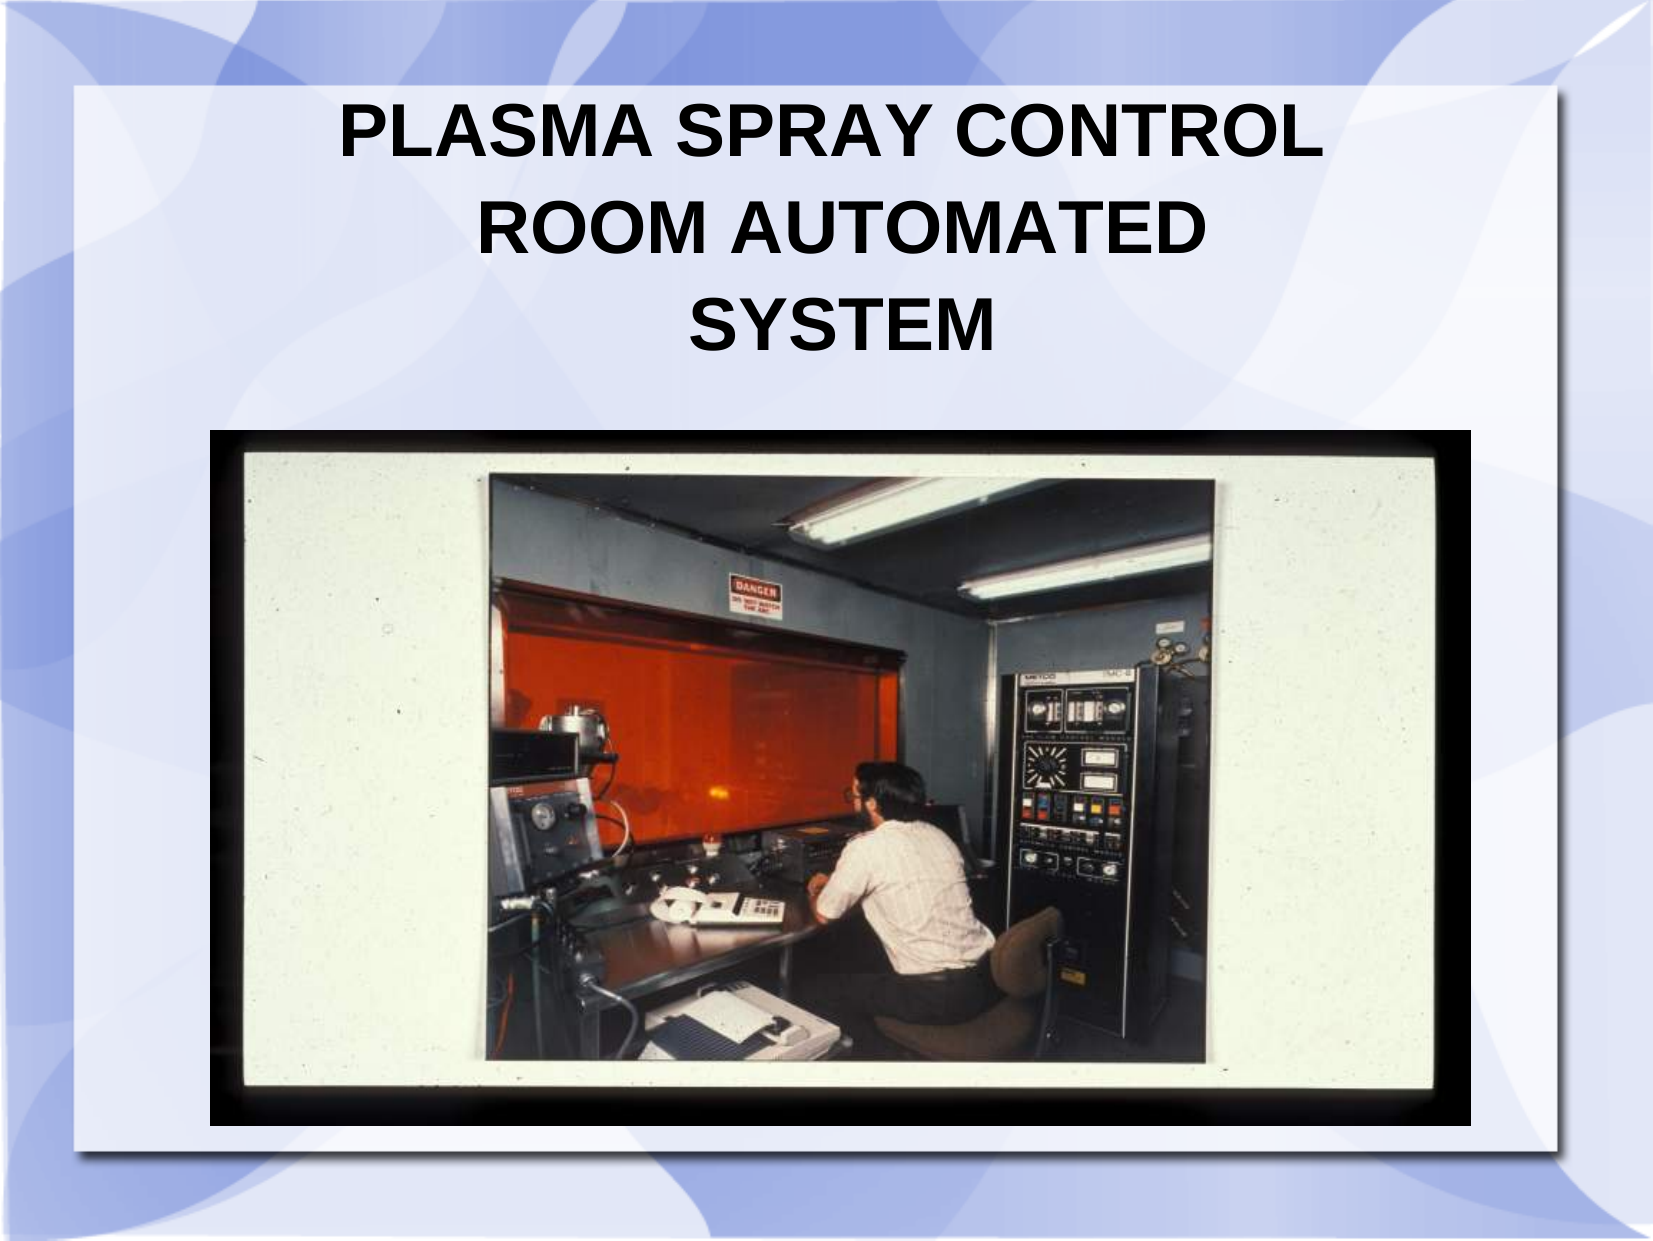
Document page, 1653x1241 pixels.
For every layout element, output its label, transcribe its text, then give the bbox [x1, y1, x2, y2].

title PLASMA SPRAY CONTROL ROOM AUTOMATED SYSTEM [224, 0, 1441, 392]
picture [0, 0, 1653, 1241]
